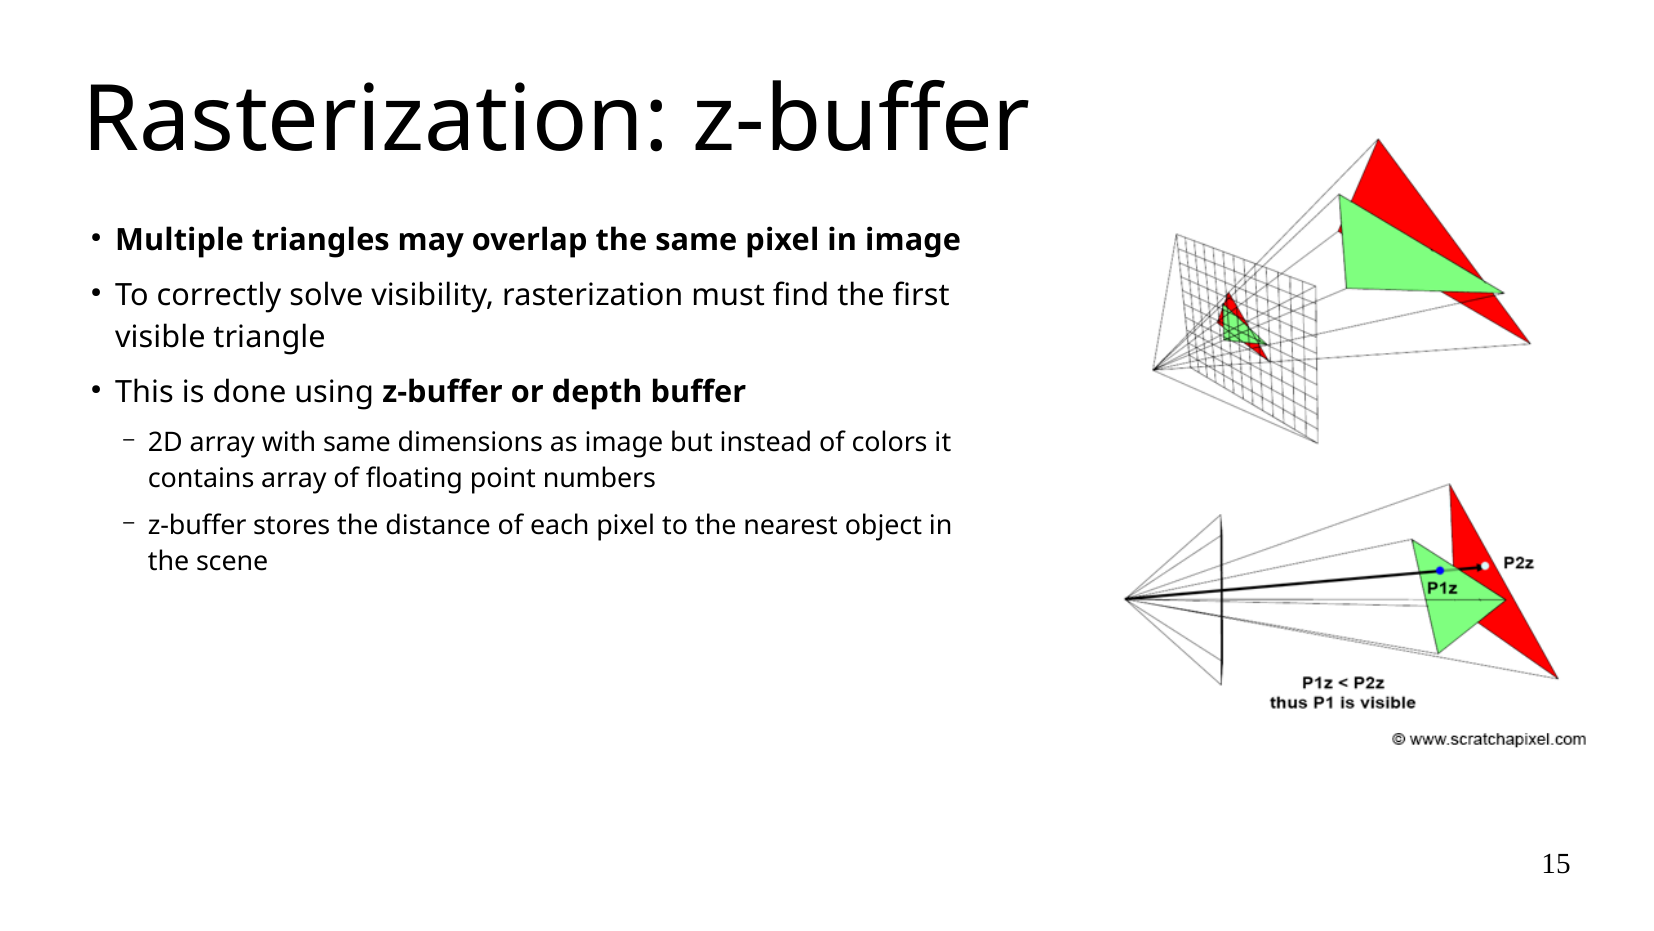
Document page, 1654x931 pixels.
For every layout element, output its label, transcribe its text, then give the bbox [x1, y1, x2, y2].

picture [1075, 119, 1591, 751]
list Multiple triangles may overlap the same pixel in image To correctly solve visibility, rasterization must find the first visible triangle This is done using z-buffer or depth buffer 2D array with same dimensions as image but instead of colors it contains array of floating point numbers z-buffer stores the distance of each pixel to the nearest object in the scene [82, 217, 976, 616]
title Rasterization: z-buffer [82, 37, 1571, 193]
